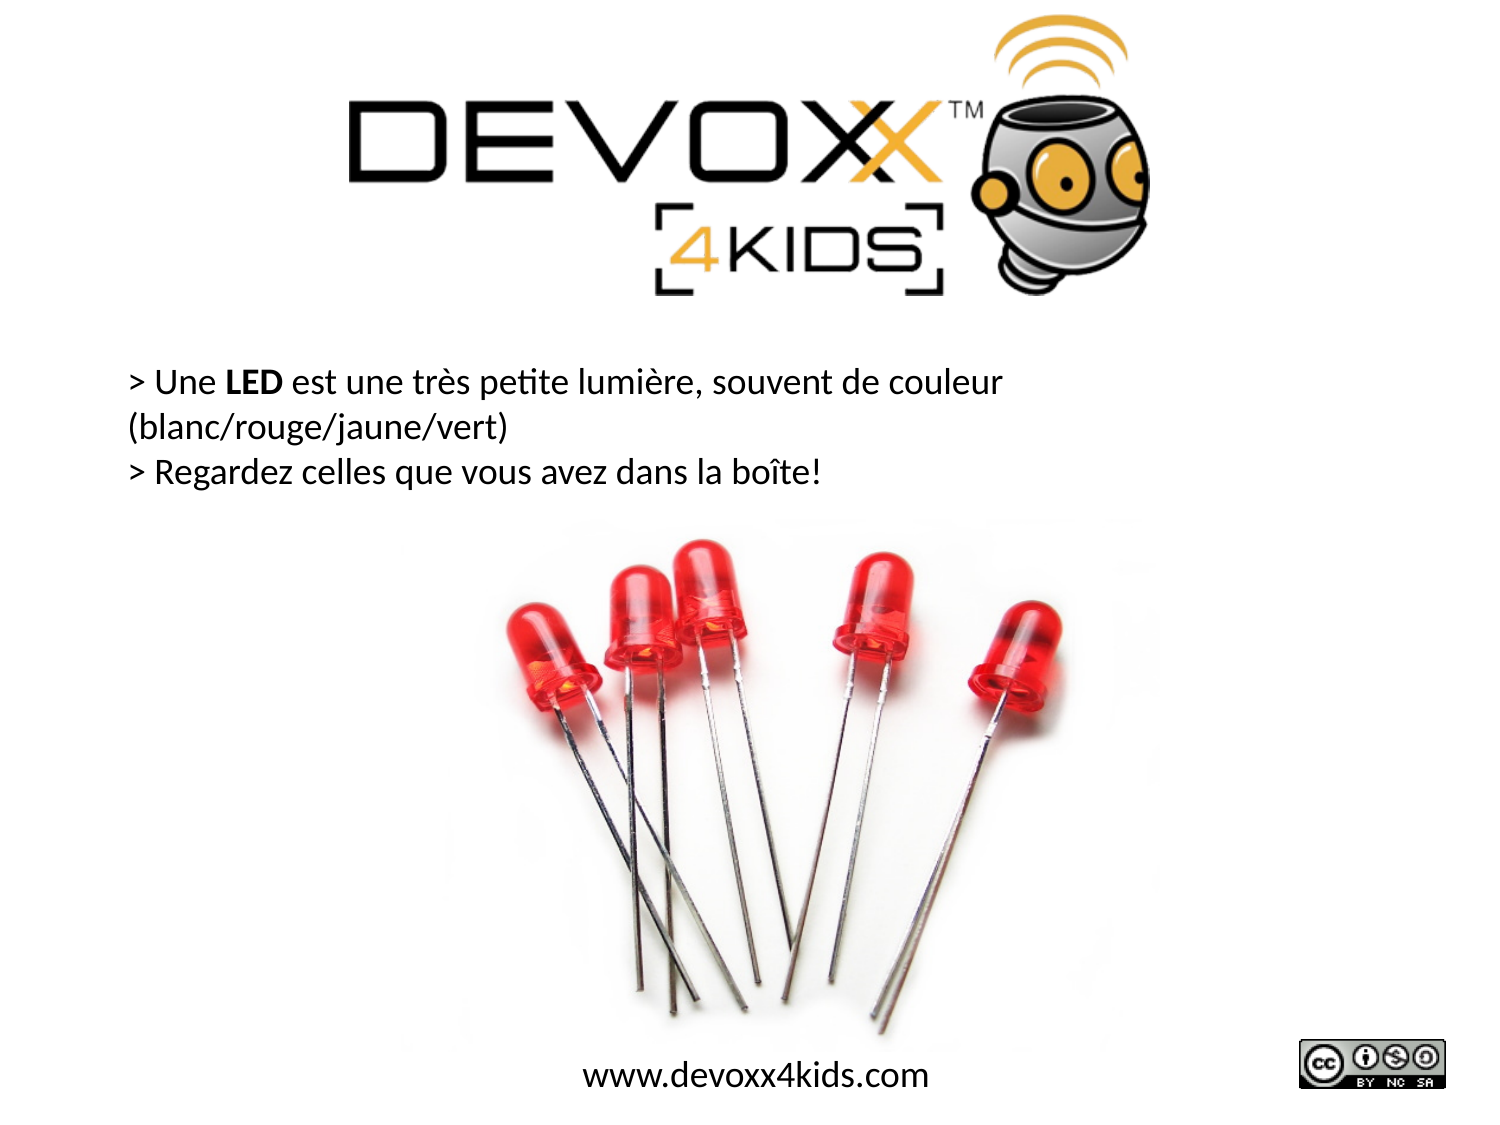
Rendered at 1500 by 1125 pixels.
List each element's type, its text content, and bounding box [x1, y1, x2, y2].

picture [401, 519, 1160, 1052]
picture [1299, 1039, 1446, 1089]
picture [349, 14, 1150, 296]
title > Une LED est une très petite lumière, souvent de couleur (blanc/rouge/jaune/vert) > Regardez celles que vous avez dans la boîte! [112, 349, 1388, 591]
